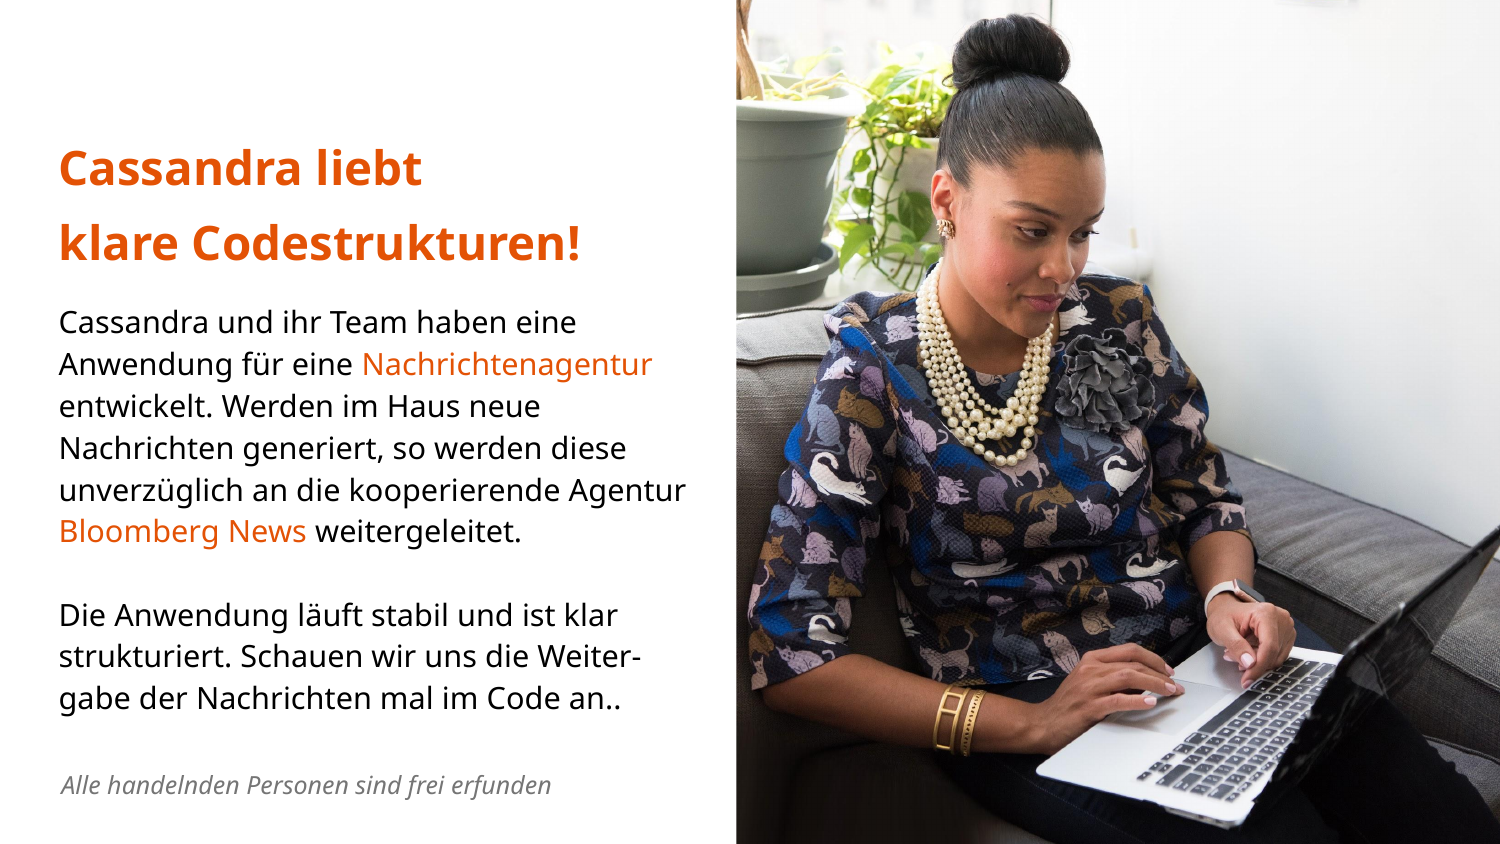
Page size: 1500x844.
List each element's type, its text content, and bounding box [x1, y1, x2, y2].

subtitle Cassandra liebt klare Codestrukturen! Cassandra und ihr Team haben eine Anwendung für eine Nachrichtenagentur entwickelt. Werden im Haus neue Nachrichten generiert, so werden diese unverzüglich an die kooperierende Agentur Bloomberg News weitergeleitet. Die Anwendung läuft stabil und ist klar strukturiert. Schauen wir uns die Weiter- gabe der Nachrichten mal im Code an.. [43, 107, 708, 737]
picture [736, 0, 1500, 844]
text_box Alle handelnden Personen sind frei erfunden [46, 763, 1071, 806]
